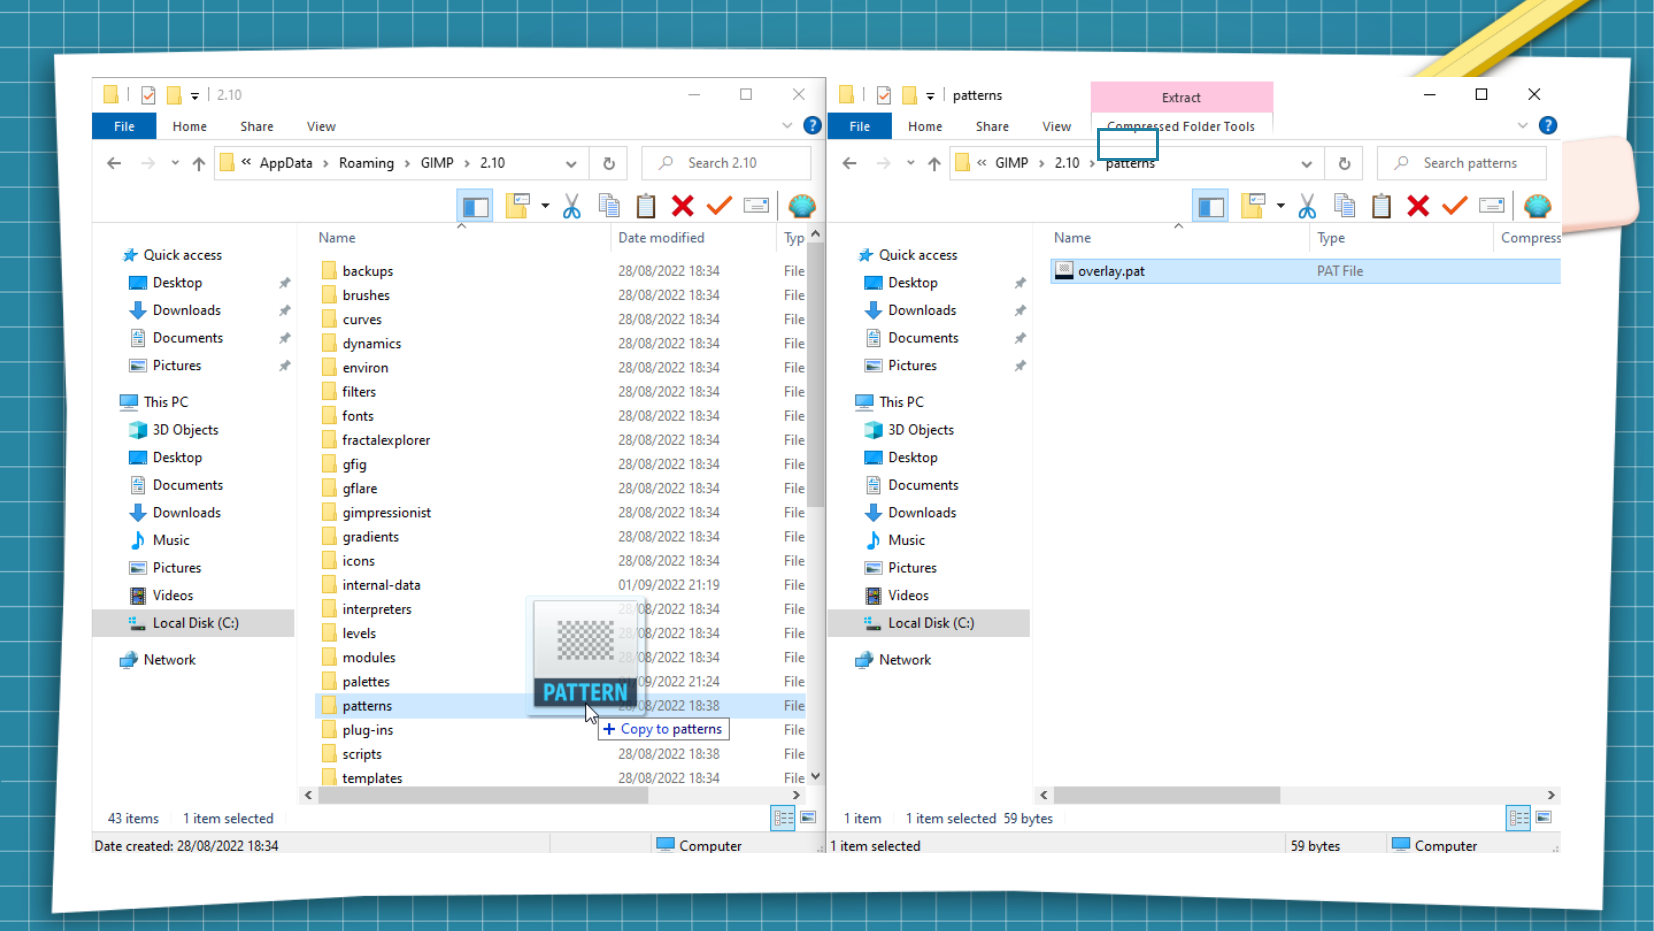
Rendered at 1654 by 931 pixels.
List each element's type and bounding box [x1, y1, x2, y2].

picture [91, 77, 1562, 853]
